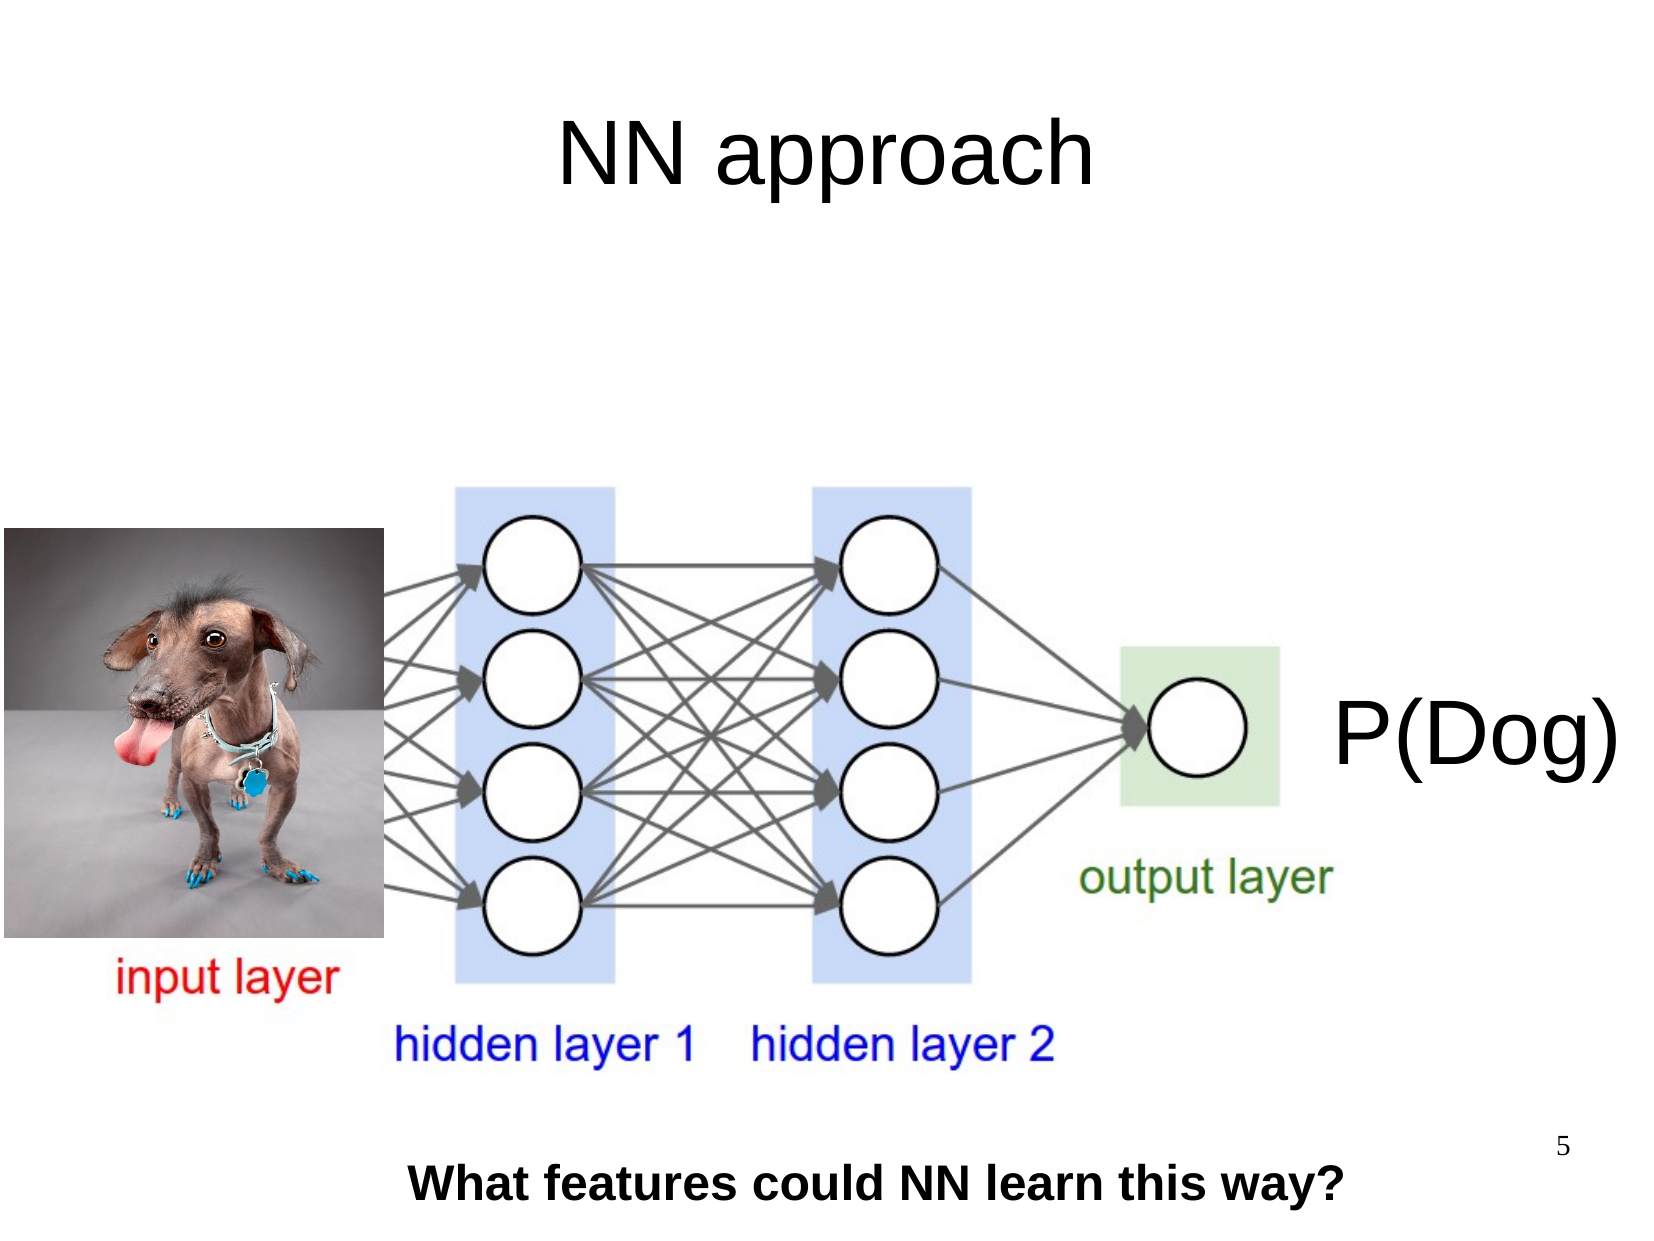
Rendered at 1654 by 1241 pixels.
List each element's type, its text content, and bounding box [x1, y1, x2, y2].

text_box What features could NN learn this way? [108, 1125, 1576, 1241]
picture [4, 473, 1343, 1080]
text_box P(Dog) [1202, 681, 1654, 784]
title NN approach [82, 49, 1571, 257]
